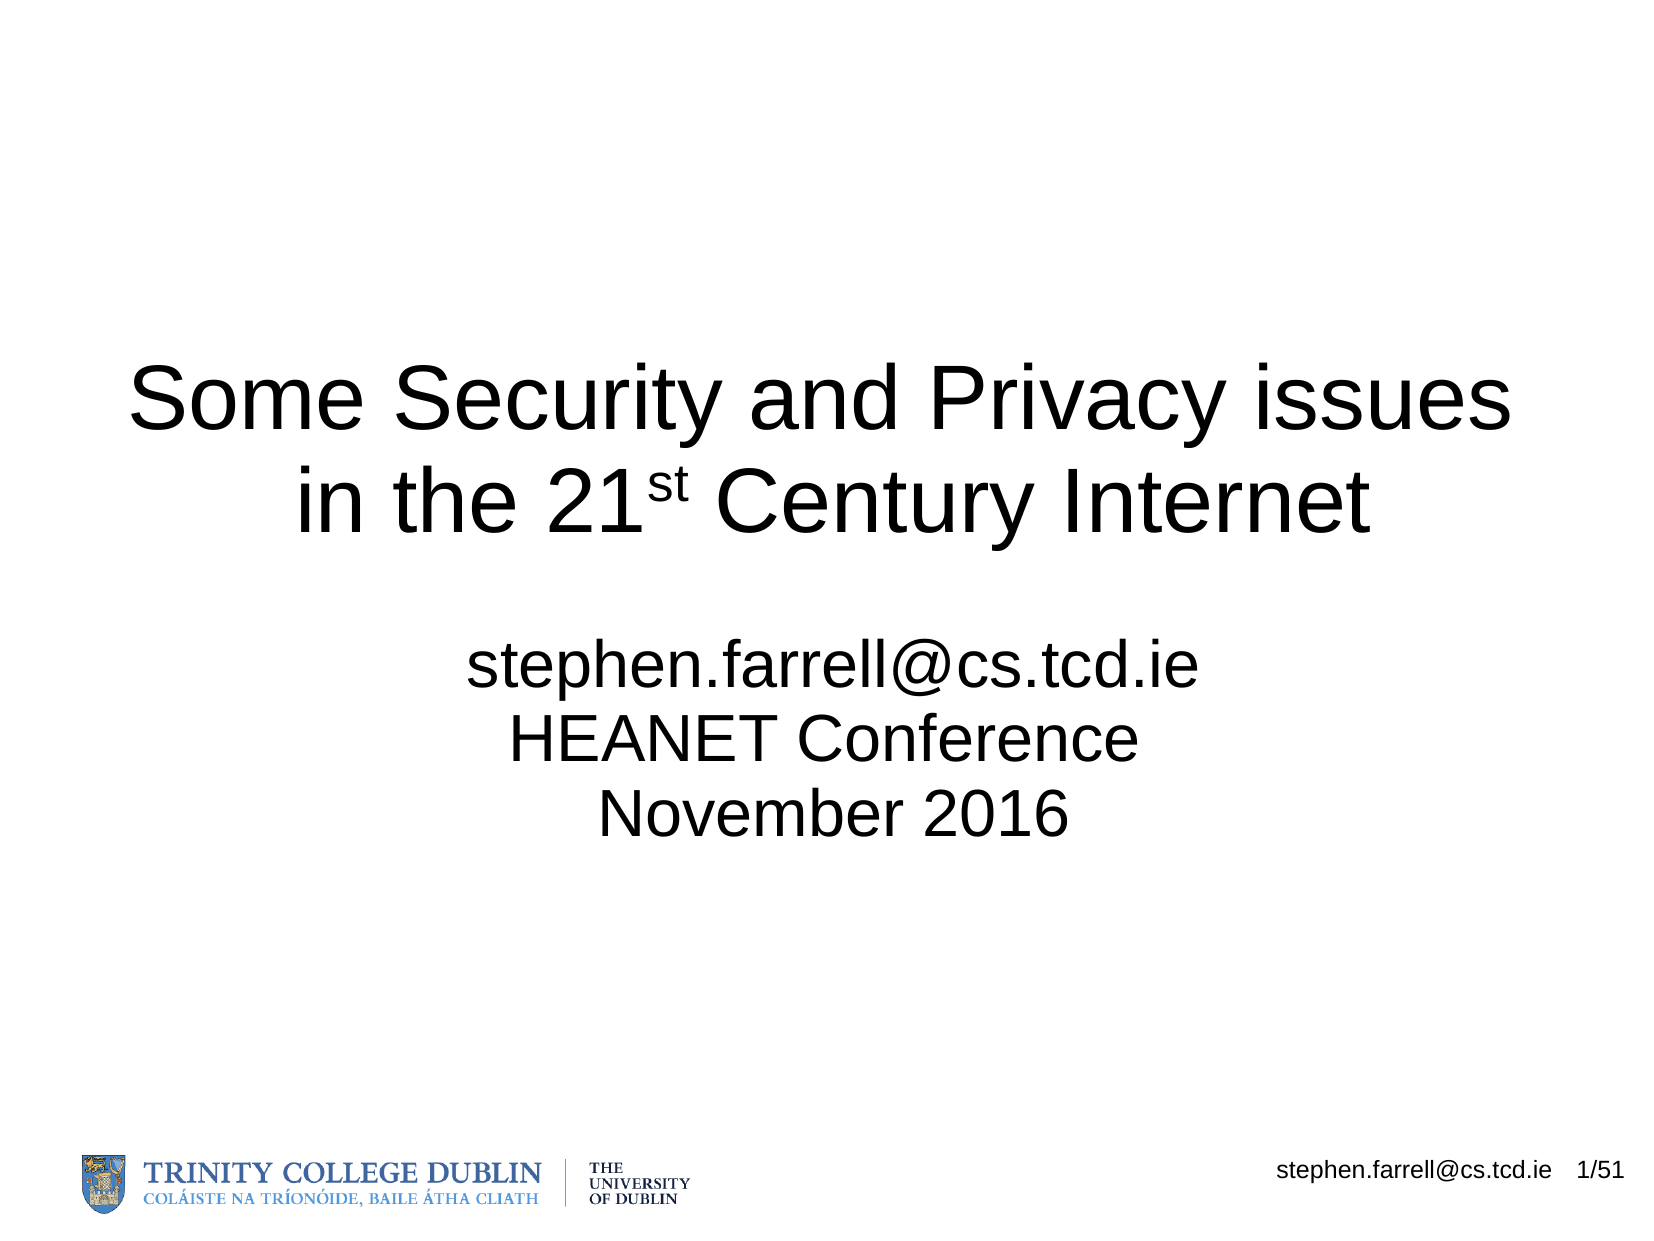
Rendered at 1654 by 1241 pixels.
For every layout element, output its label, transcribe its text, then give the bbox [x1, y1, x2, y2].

picture [82, 1155, 694, 1214]
text_box Some Security and Privacy issues in the 21st Century Internet stephen.farrell@cs.tcd.ie HEANET Conference November 2016 [90, 345, 1579, 853]
